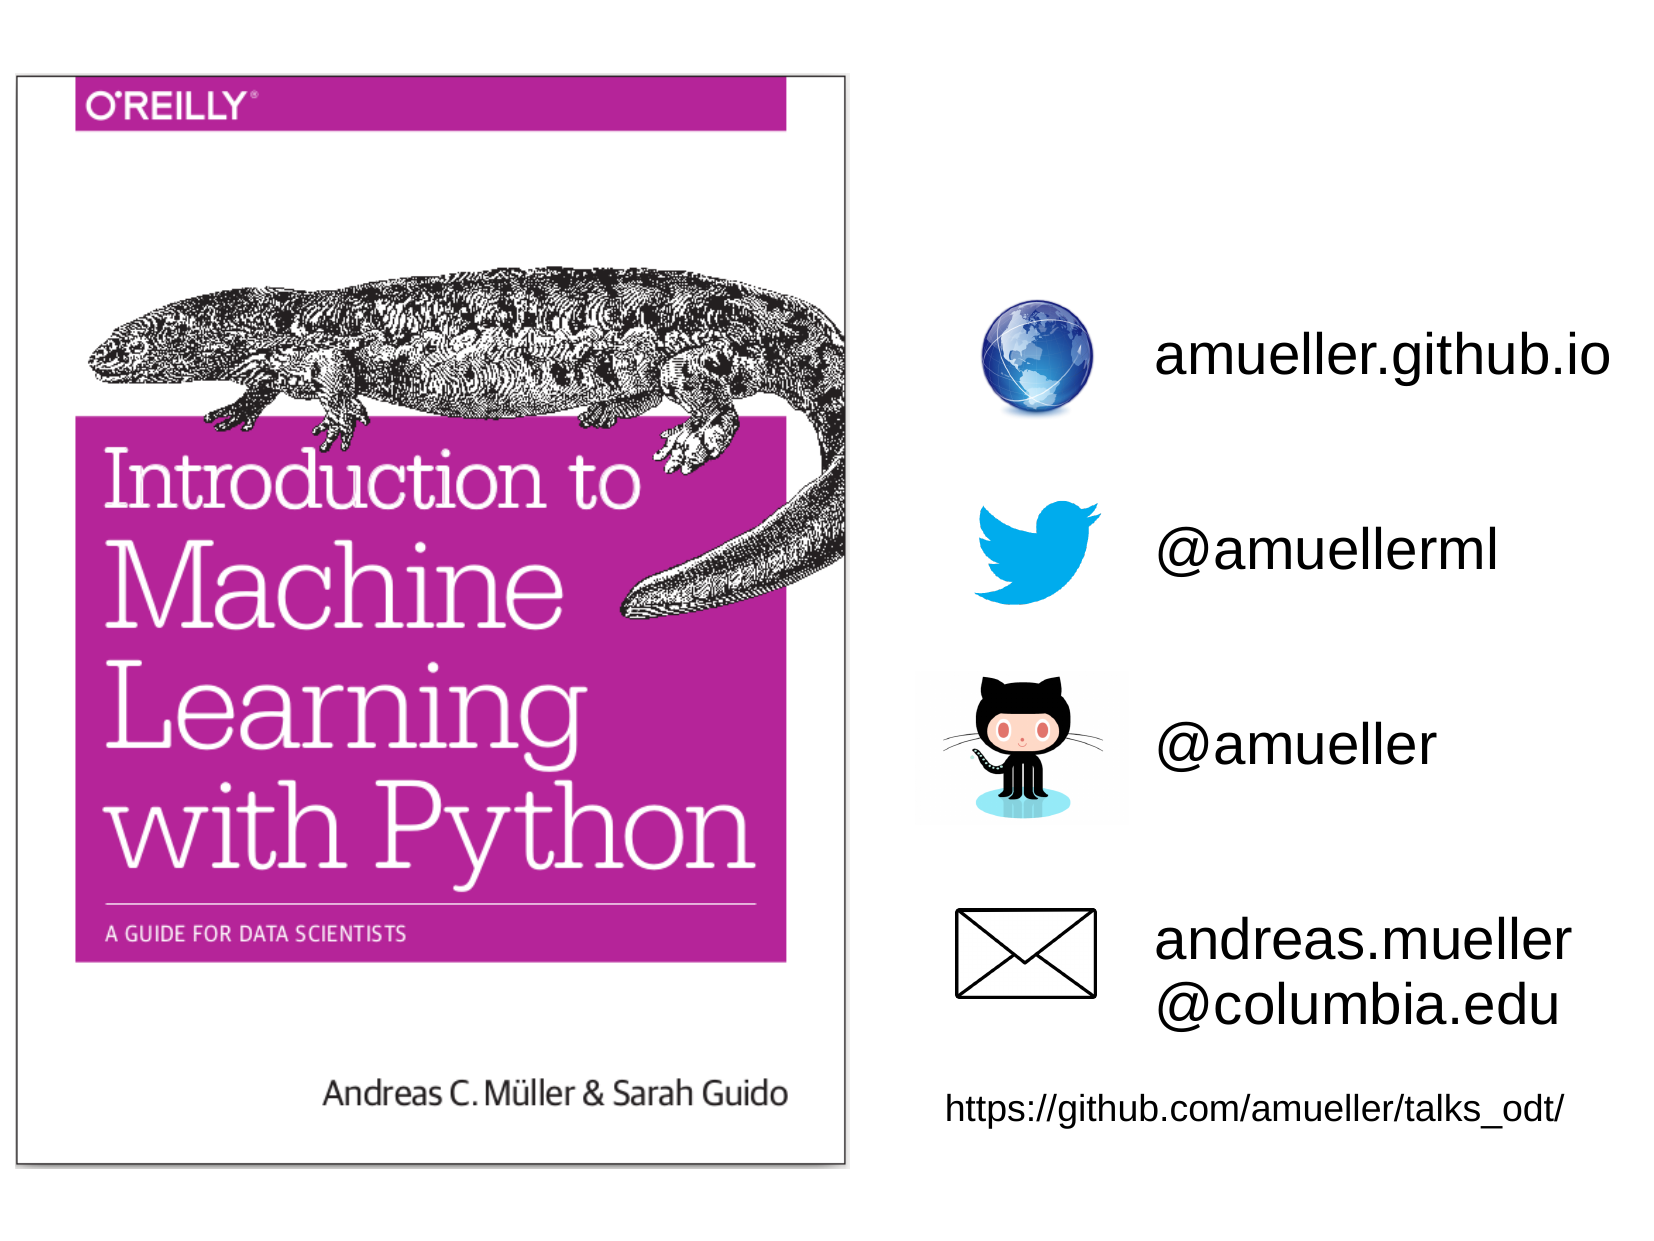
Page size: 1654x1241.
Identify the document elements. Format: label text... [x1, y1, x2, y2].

picture [975, 299, 1096, 420]
picture [955, 908, 1097, 999]
picture [930, 445, 1145, 660]
text_box https://github.com/amueller/talks_odt/ [930, 1080, 1636, 1141]
text_box amueller.github.io @amuellerml @amueller andreas.mueller @columbia.edu [1140, 314, 1654, 1041]
picture [915, 671, 1129, 825]
picture [15, 73, 850, 1170]
